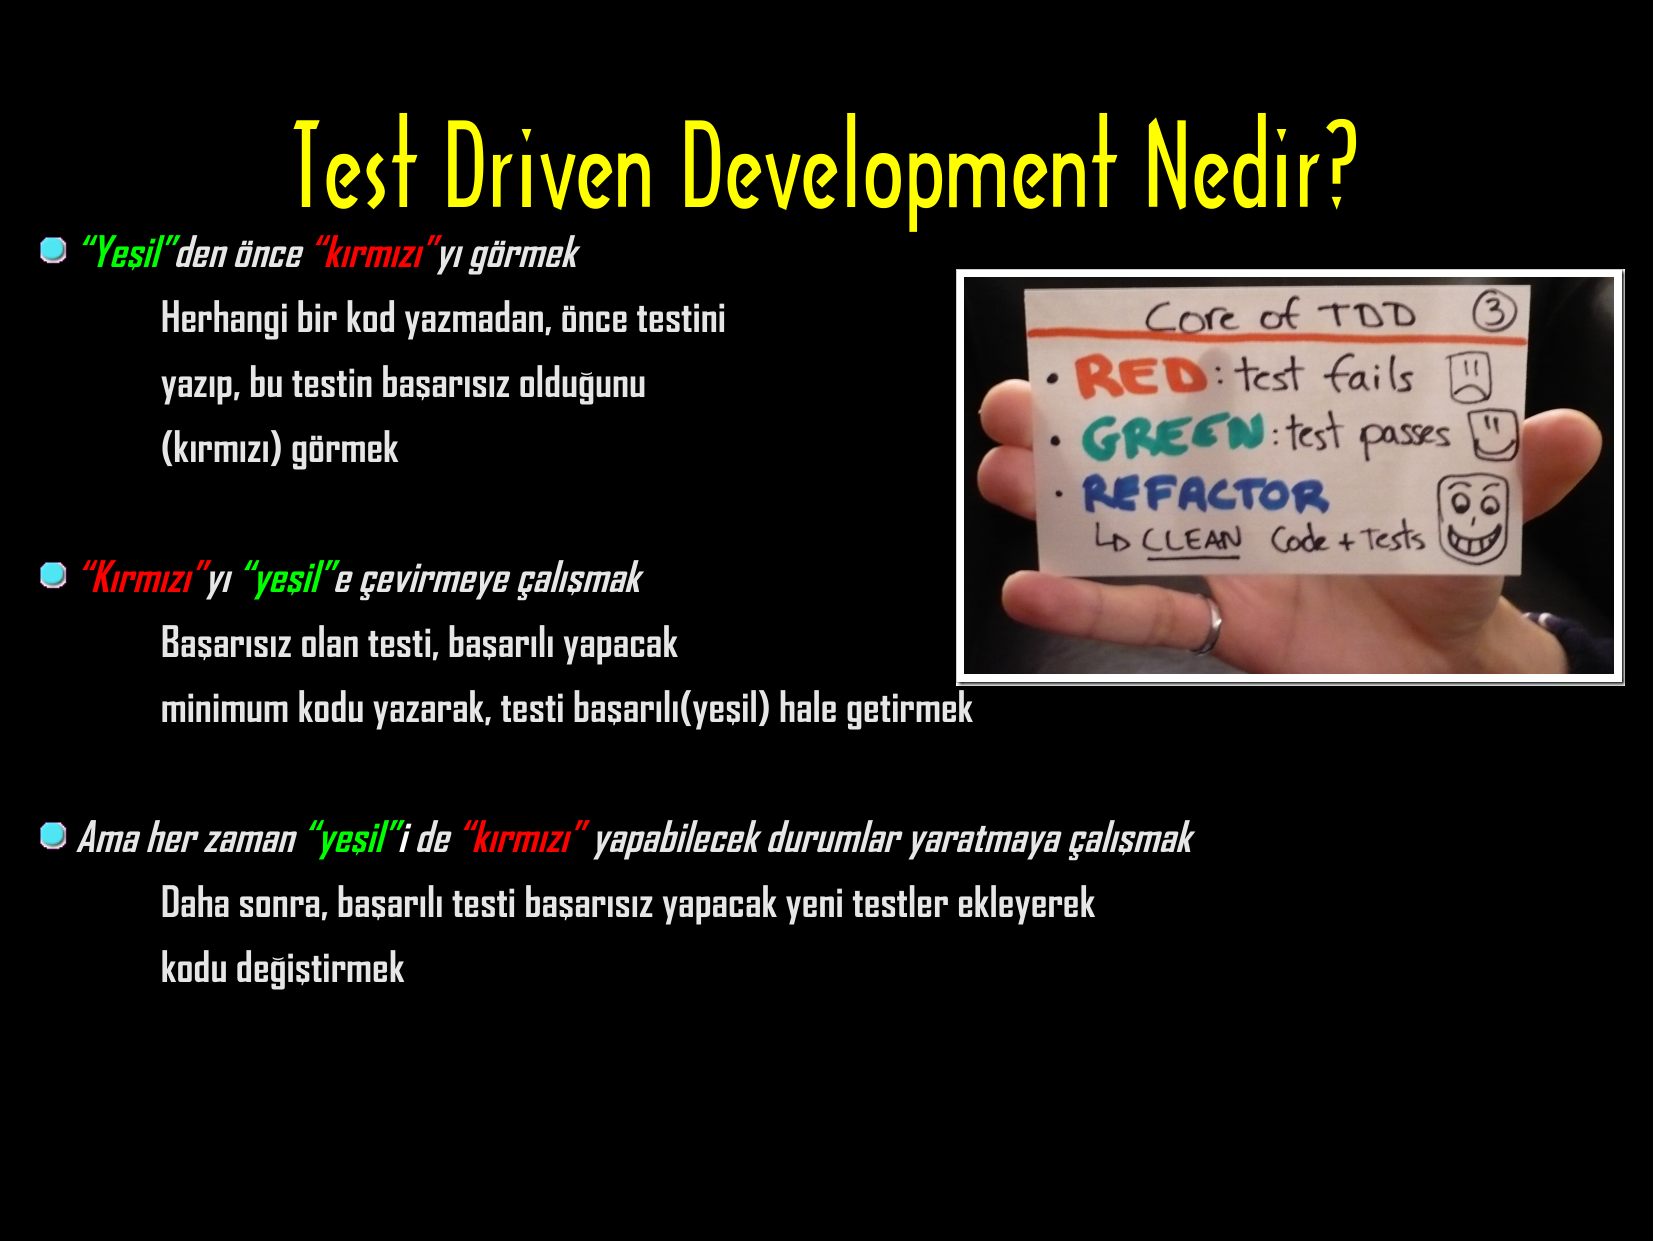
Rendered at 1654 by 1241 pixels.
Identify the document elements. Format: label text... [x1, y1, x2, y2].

picture [956, 269, 1625, 686]
text_box Test Driven Development Nedir? [275, 105, 1378, 243]
text_box “Yeşil”den önce “kırmızı”yı görmek Herhangi bir kod yazmadan, önce testini yazıp, bu testin başarısız olduğunu (kırmızı) görmek “Kırmızı”yı “yeşil”e çevirmeye çalışmak Başarısız olan testi, başarılı yapacak minimum kodu yazarak, testi başarılı(yeşil) hale getirmek Ama her zaman “yeşil”i de “kırmızı” yapabilecek durumlar yaratmaya çalışmak Daha sonra, başarılı testi başarısız yapacak yeni testler ekleyerek kodu değiştirmek [24, 153, 1220, 1068]
